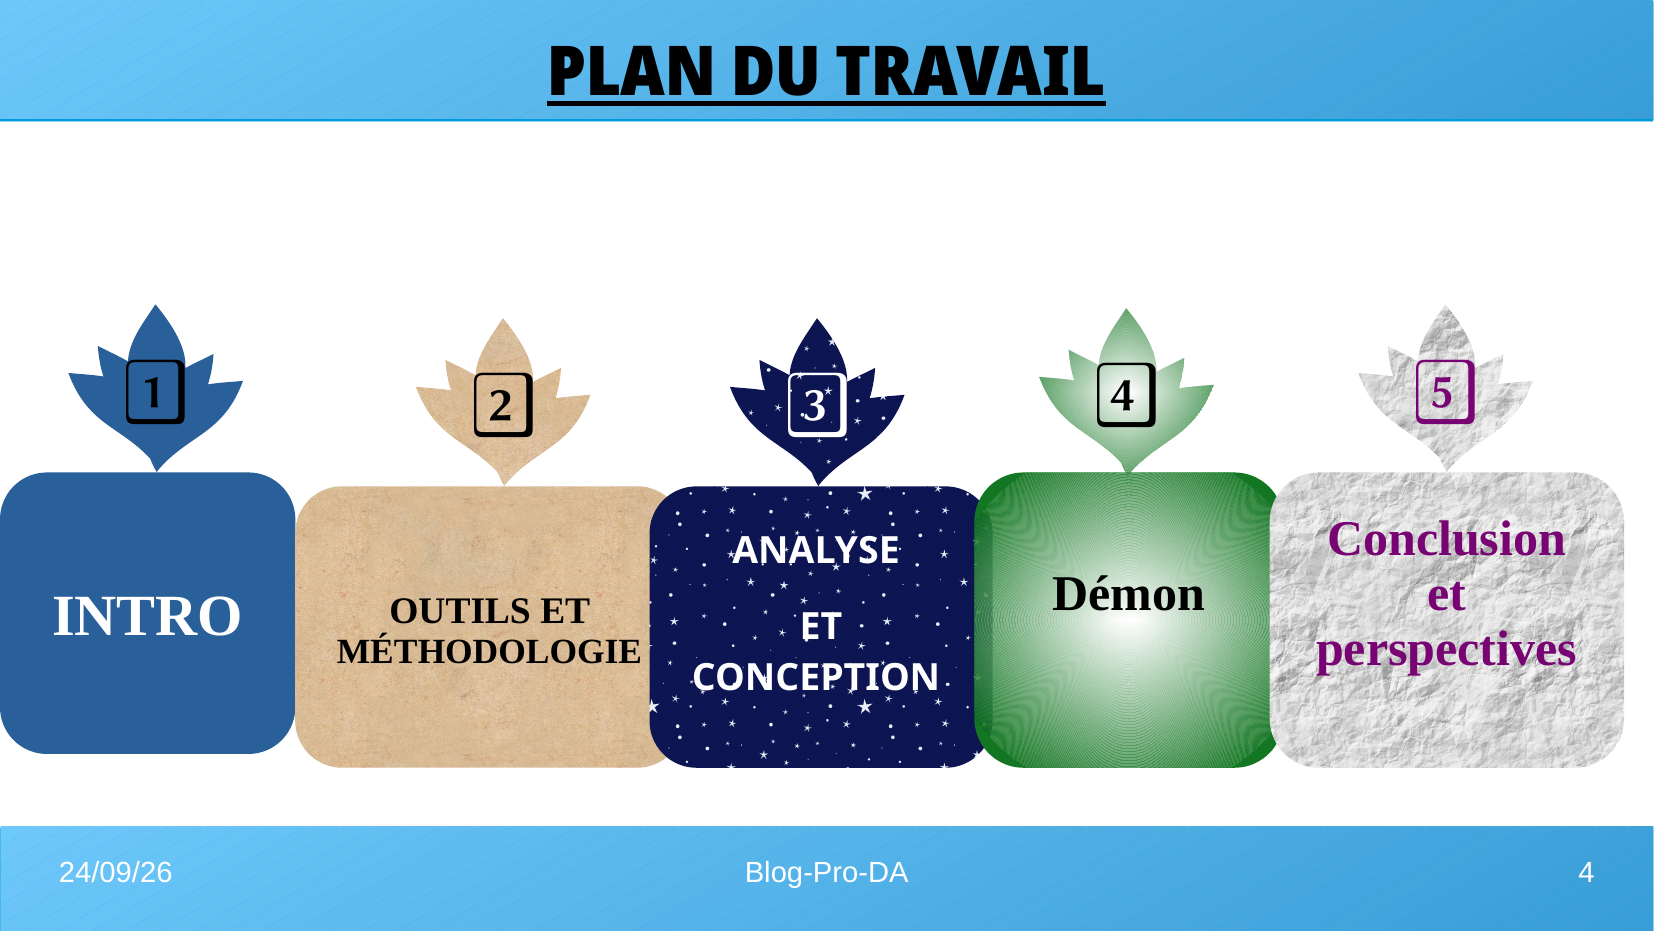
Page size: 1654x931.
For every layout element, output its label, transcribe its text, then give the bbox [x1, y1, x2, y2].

text_box 1 [68, 304, 244, 473]
text_box Démon [974, 472, 1276, 768]
text_box 2 [415, 318, 591, 487]
text_box ANALYSE ET CONCEPTION [649, 486, 984, 768]
text_box Conclusion et perspectives [1269, 472, 1625, 768]
text_box 3 [729, 318, 905, 487]
text_box 4 [1039, 308, 1214, 477]
text_box OUTILS ET MÉTHODOLOGIE [295, 486, 666, 768]
text_box INTRO [0, 472, 296, 754]
title PLAN DU TRAVAIL [59, 21, 1595, 116]
text_box 5 [1358, 304, 1533, 473]
